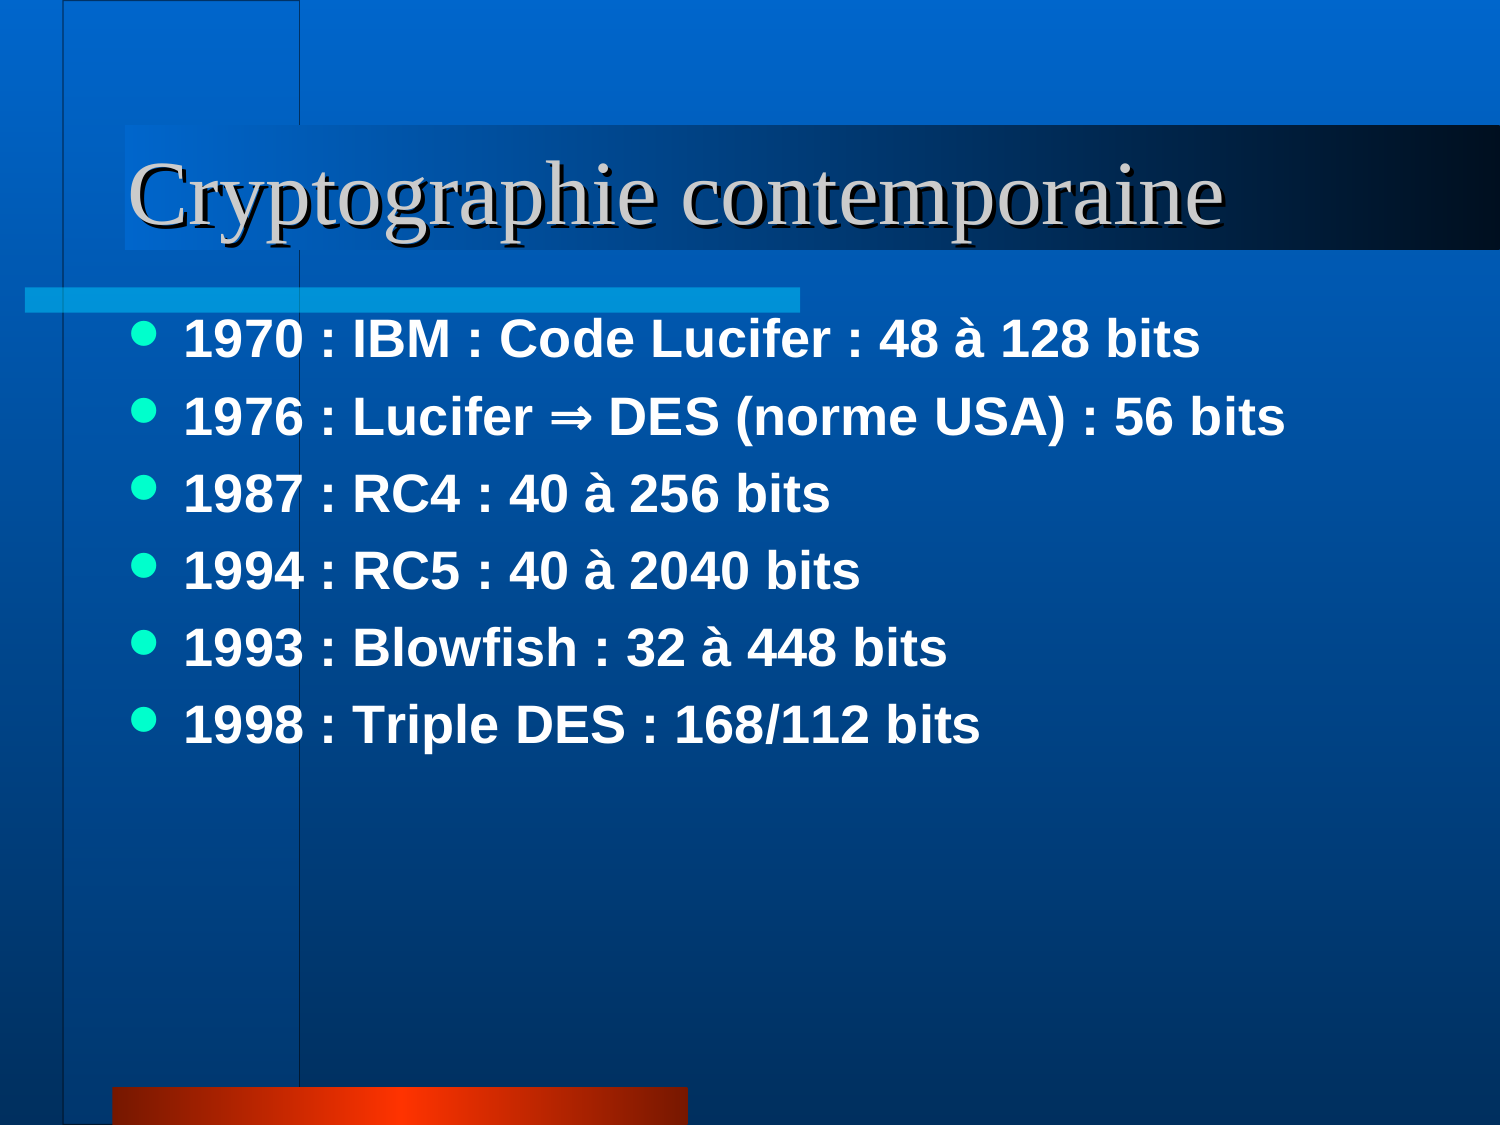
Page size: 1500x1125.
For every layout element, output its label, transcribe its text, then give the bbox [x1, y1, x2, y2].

list 1970 : IBM : Code Lucifer : 48 à 128 bits 1976 : Lucifer ⇒ DES (norme USA) : 56 bits 1987 : RC4 : 40 à 256 bits 1994 : RC5 : 40 à 2040 bits 1993 : Blowfish : 32 à 448 bits 1998 : Triple DES : 168/112 bits [112, 301, 1388, 1071]
title Cryptographie contemporaine [112, 99, 1388, 288]
